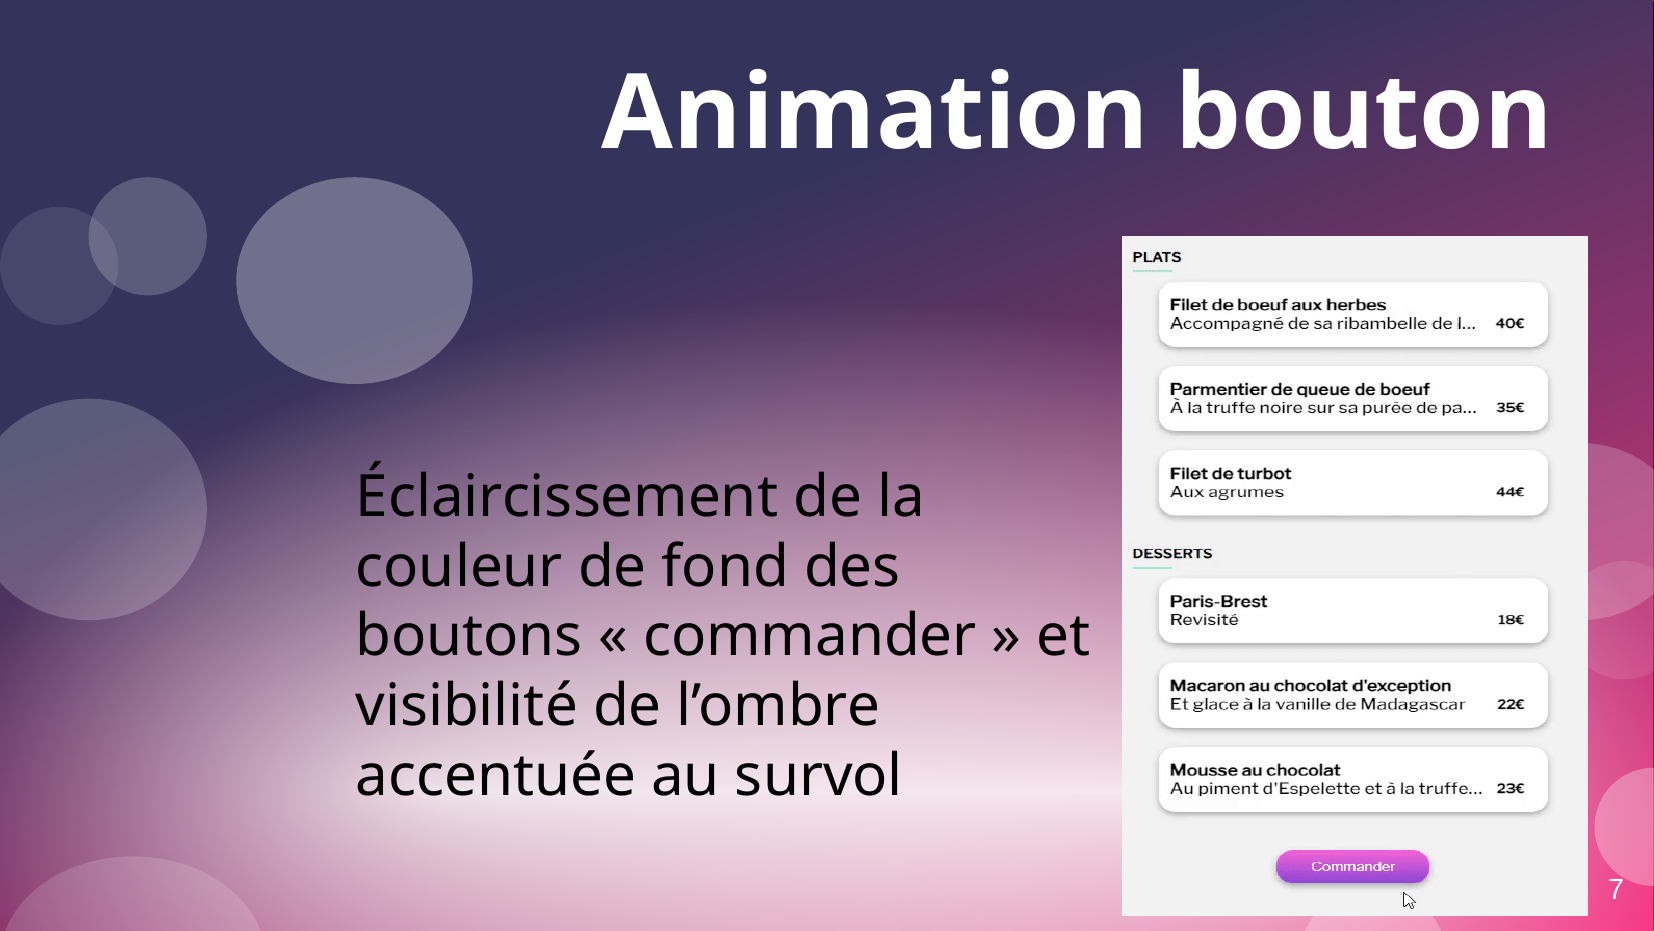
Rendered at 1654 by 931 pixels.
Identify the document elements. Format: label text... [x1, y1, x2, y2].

text_box Éclaircissement de la couleur de fond des boutons « commander » et visibilité de l’ombre accentuée au survol [265, 442, 1109, 931]
picture [1122, 236, 1588, 916]
title Animation bouton [442, 29, 1654, 189]
